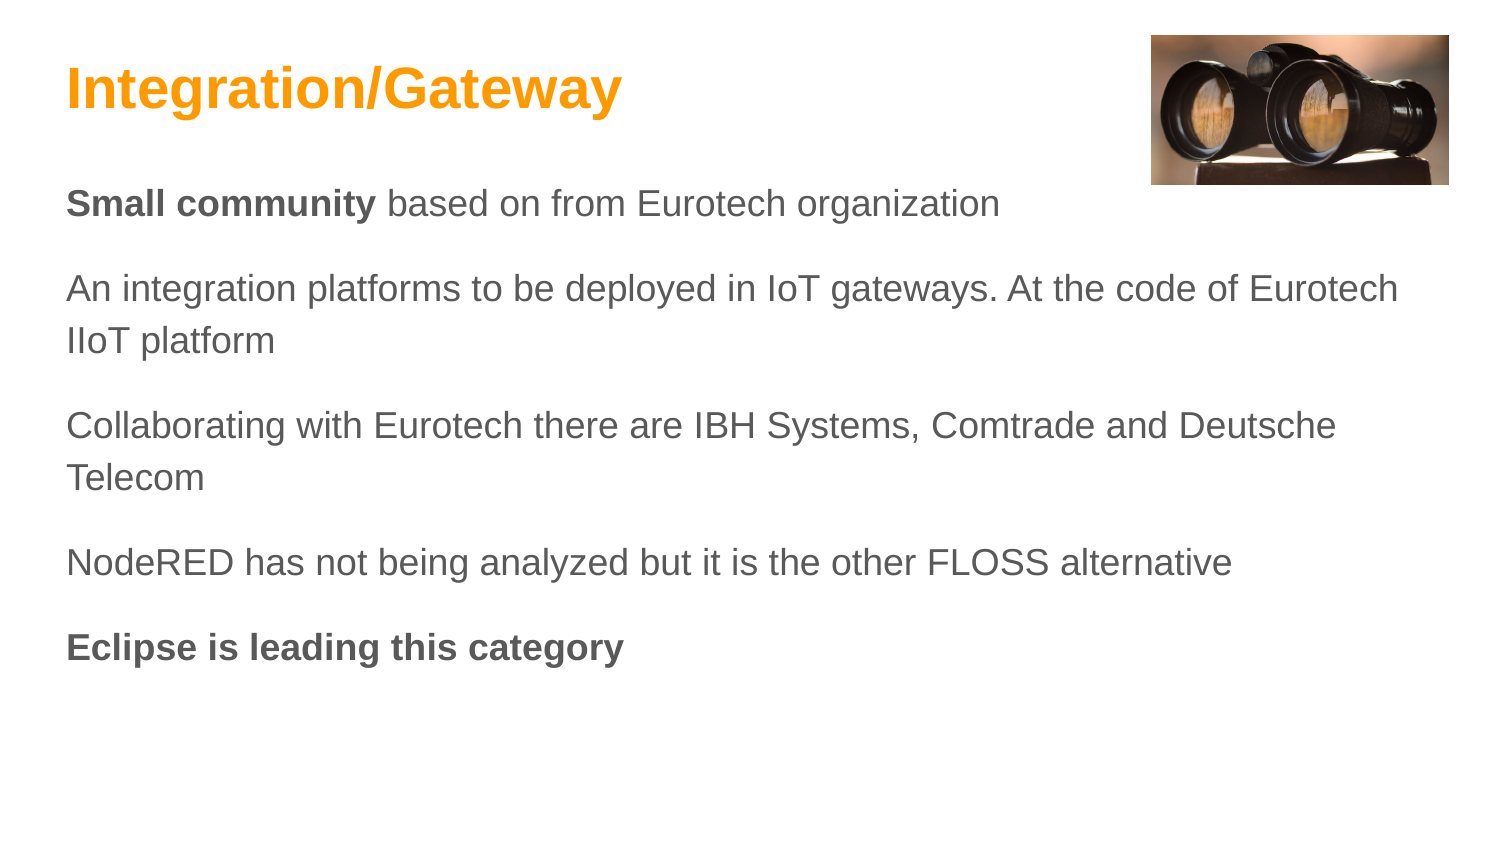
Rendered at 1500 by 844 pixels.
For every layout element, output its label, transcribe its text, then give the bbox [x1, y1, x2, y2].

picture [1151, 35, 1449, 185]
list Small community based on from Eurotech organization An integration platforms to be deployed in IoT gateways. At the code of Eurotech IIoT platform Collaborating with Eurotech there are IBH Systems, Comtrade and Deutsche Telecom NodeRED has not being analyzed but it is the other FLOSS alternative Eclipse is leading this category [51, 157, 1449, 766]
title Integration/Gateway [51, 35, 1151, 130]
